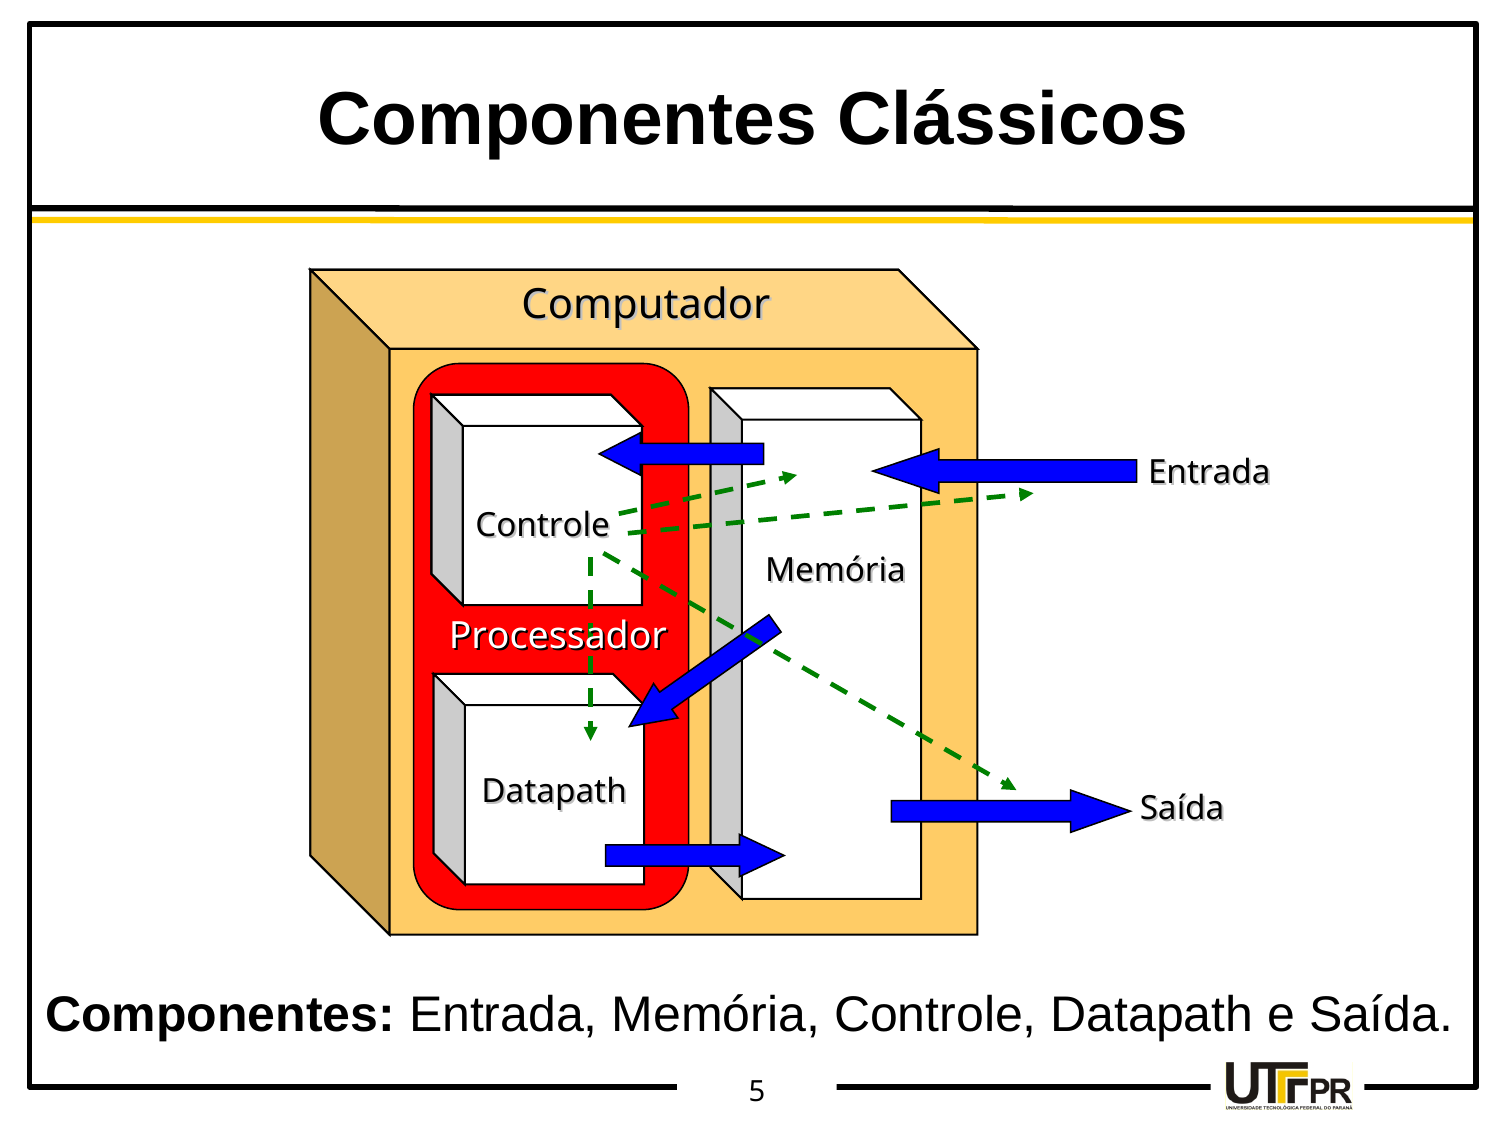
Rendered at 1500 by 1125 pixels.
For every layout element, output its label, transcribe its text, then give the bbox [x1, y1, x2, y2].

text_box Controle [460, 496, 638, 551]
title Componentes Clássicos [29, 47, 1477, 196]
text_box Entrada [1133, 442, 1300, 498]
text_box [310, 269, 1137, 935]
text_box Componentes: Entrada, Memória, Controle, Datapath e Saída. [30, 974, 1470, 1050]
text_box Processador [425, 603, 692, 664]
text_box Saída [1125, 779, 1270, 834]
text_box Memória [750, 540, 928, 596]
text_box Datapath [466, 761, 668, 817]
text_box Computador [506, 269, 798, 334]
picture [1225, 1062, 1353, 1110]
